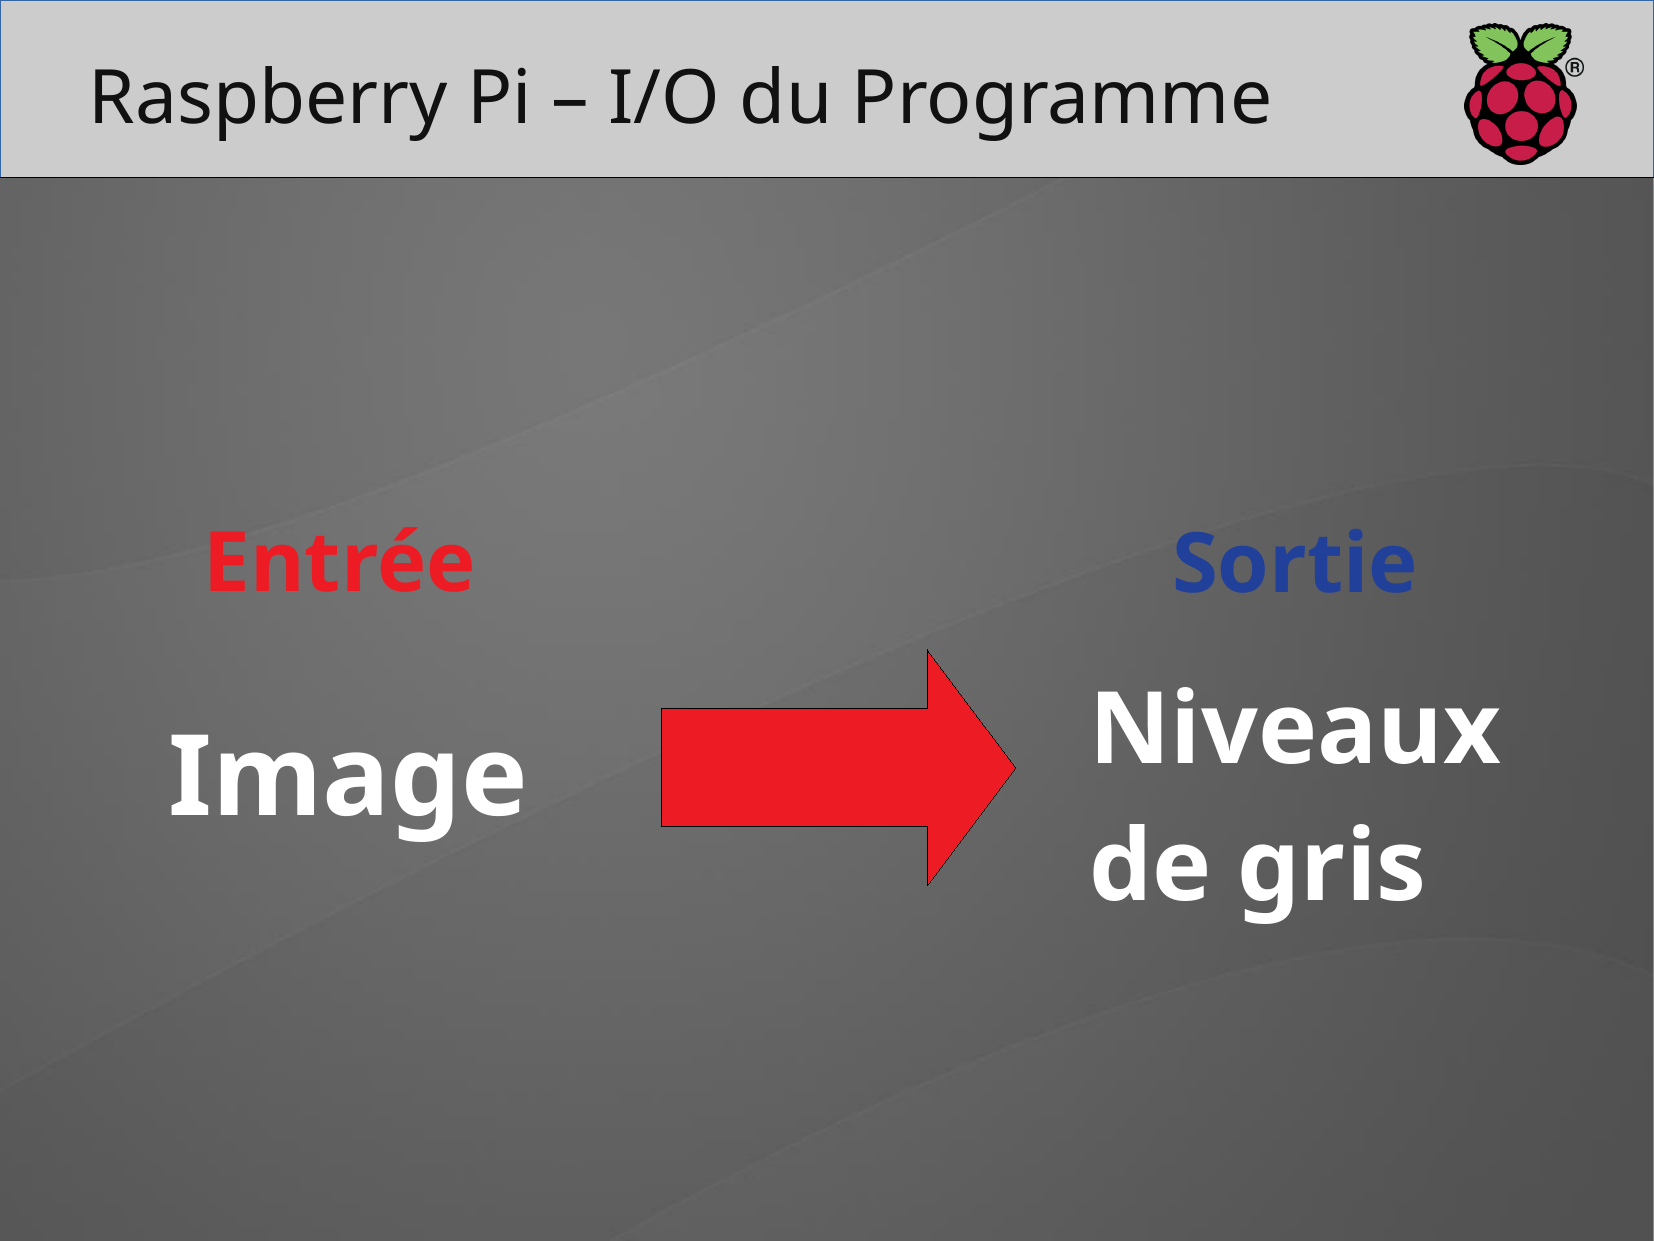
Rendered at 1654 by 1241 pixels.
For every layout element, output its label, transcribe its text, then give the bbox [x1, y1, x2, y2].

text_box Sortie [1157, 496, 1501, 615]
text_box Entrée [188, 495, 745, 674]
text_box [0, 0, 1654, 177]
picture [1464, 23, 1584, 165]
text_box Image [153, 687, 709, 839]
text_box Niveaux de gris [1074, 649, 1595, 922]
text_box [709, 649, 1016, 886]
text_box Raspberry Pi – I/O du Programme [0, 35, 1512, 254]
picture [0, 178, 1654, 1241]
